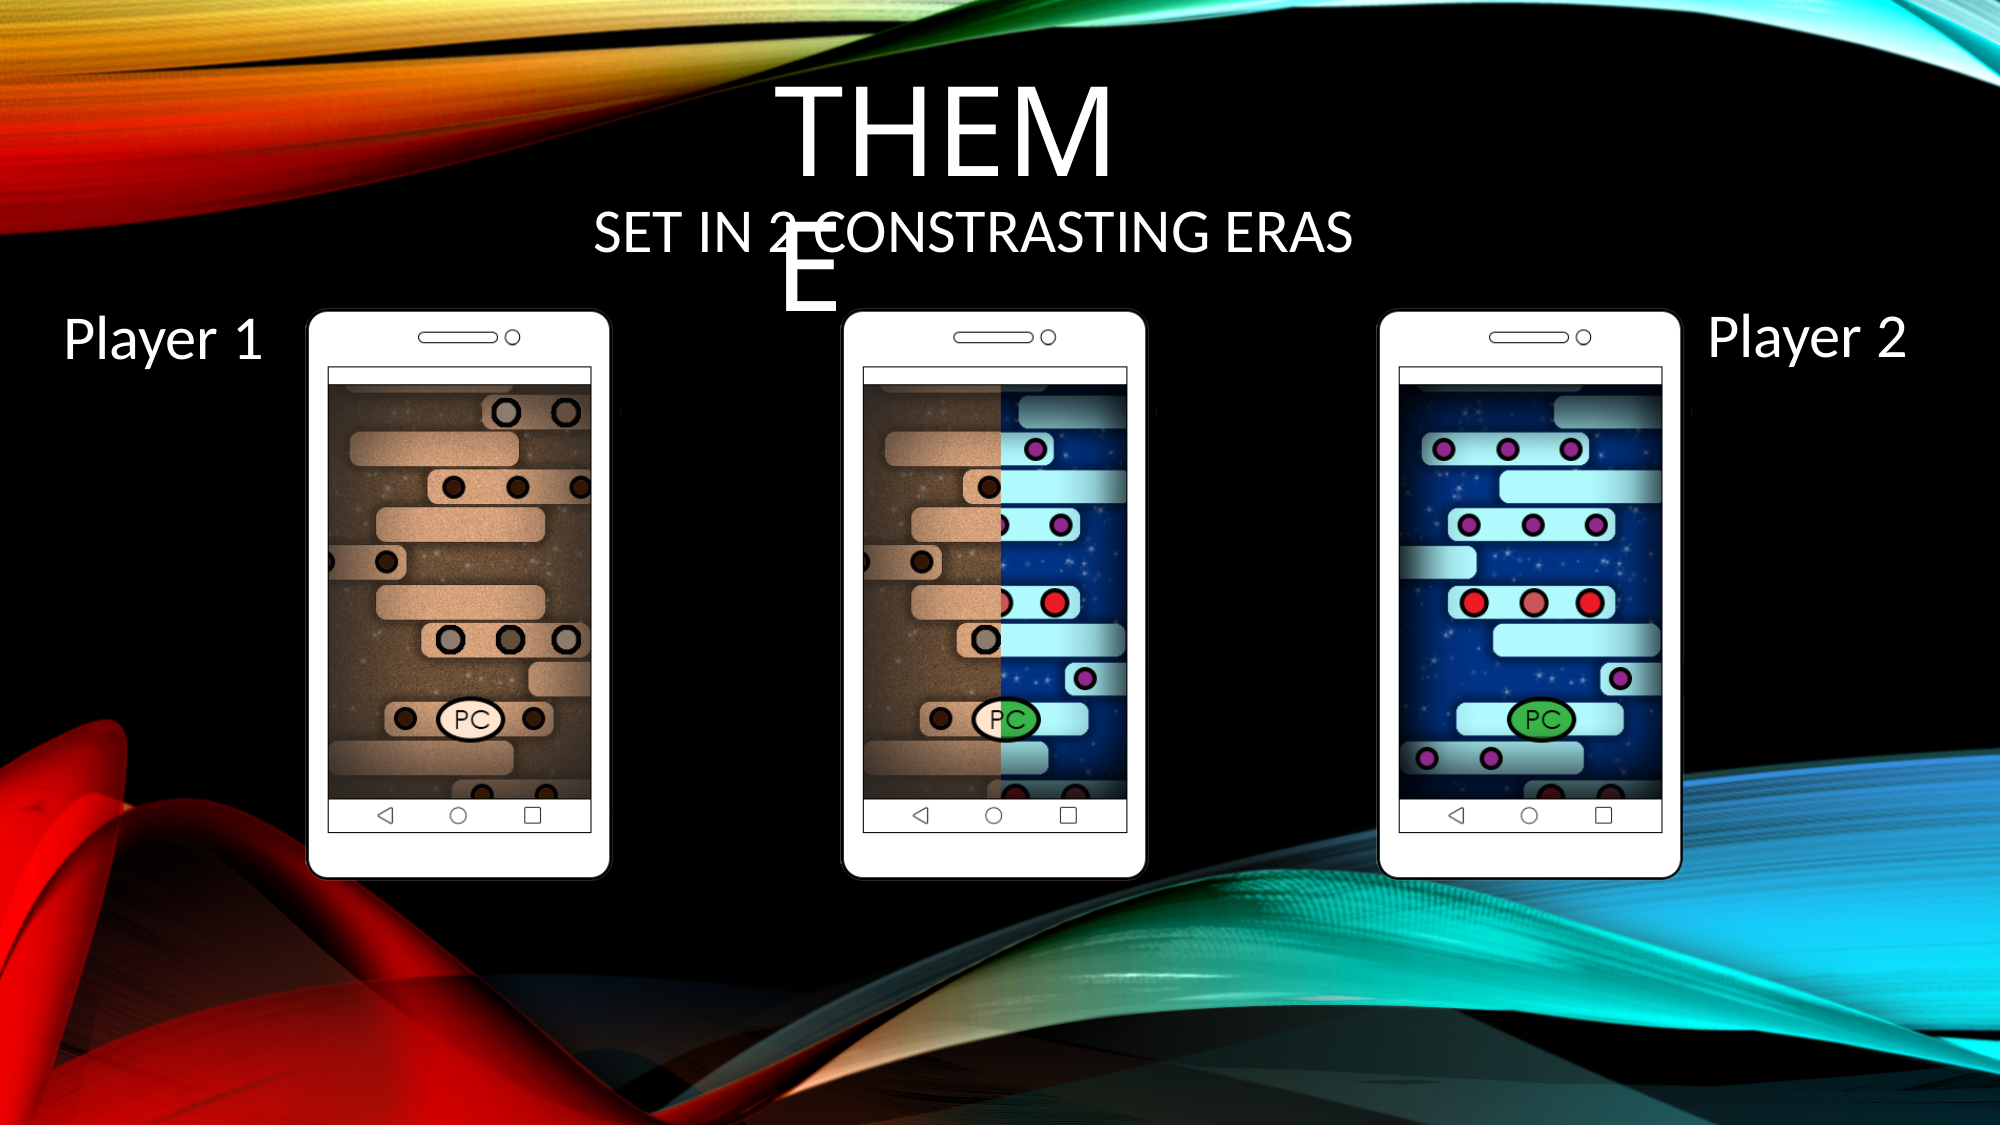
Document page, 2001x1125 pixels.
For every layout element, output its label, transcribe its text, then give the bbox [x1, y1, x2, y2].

picture [1363, 297, 1693, 892]
text_box SET IN 2 CONSTRASTING ERAS [578, 182, 1374, 274]
title theme [759, 61, 1193, 182]
text_box Player 2 [1692, 287, 1937, 379]
picture [292, 297, 622, 892]
picture [827, 297, 1158, 892]
text_box Player 1 [48, 289, 293, 381]
